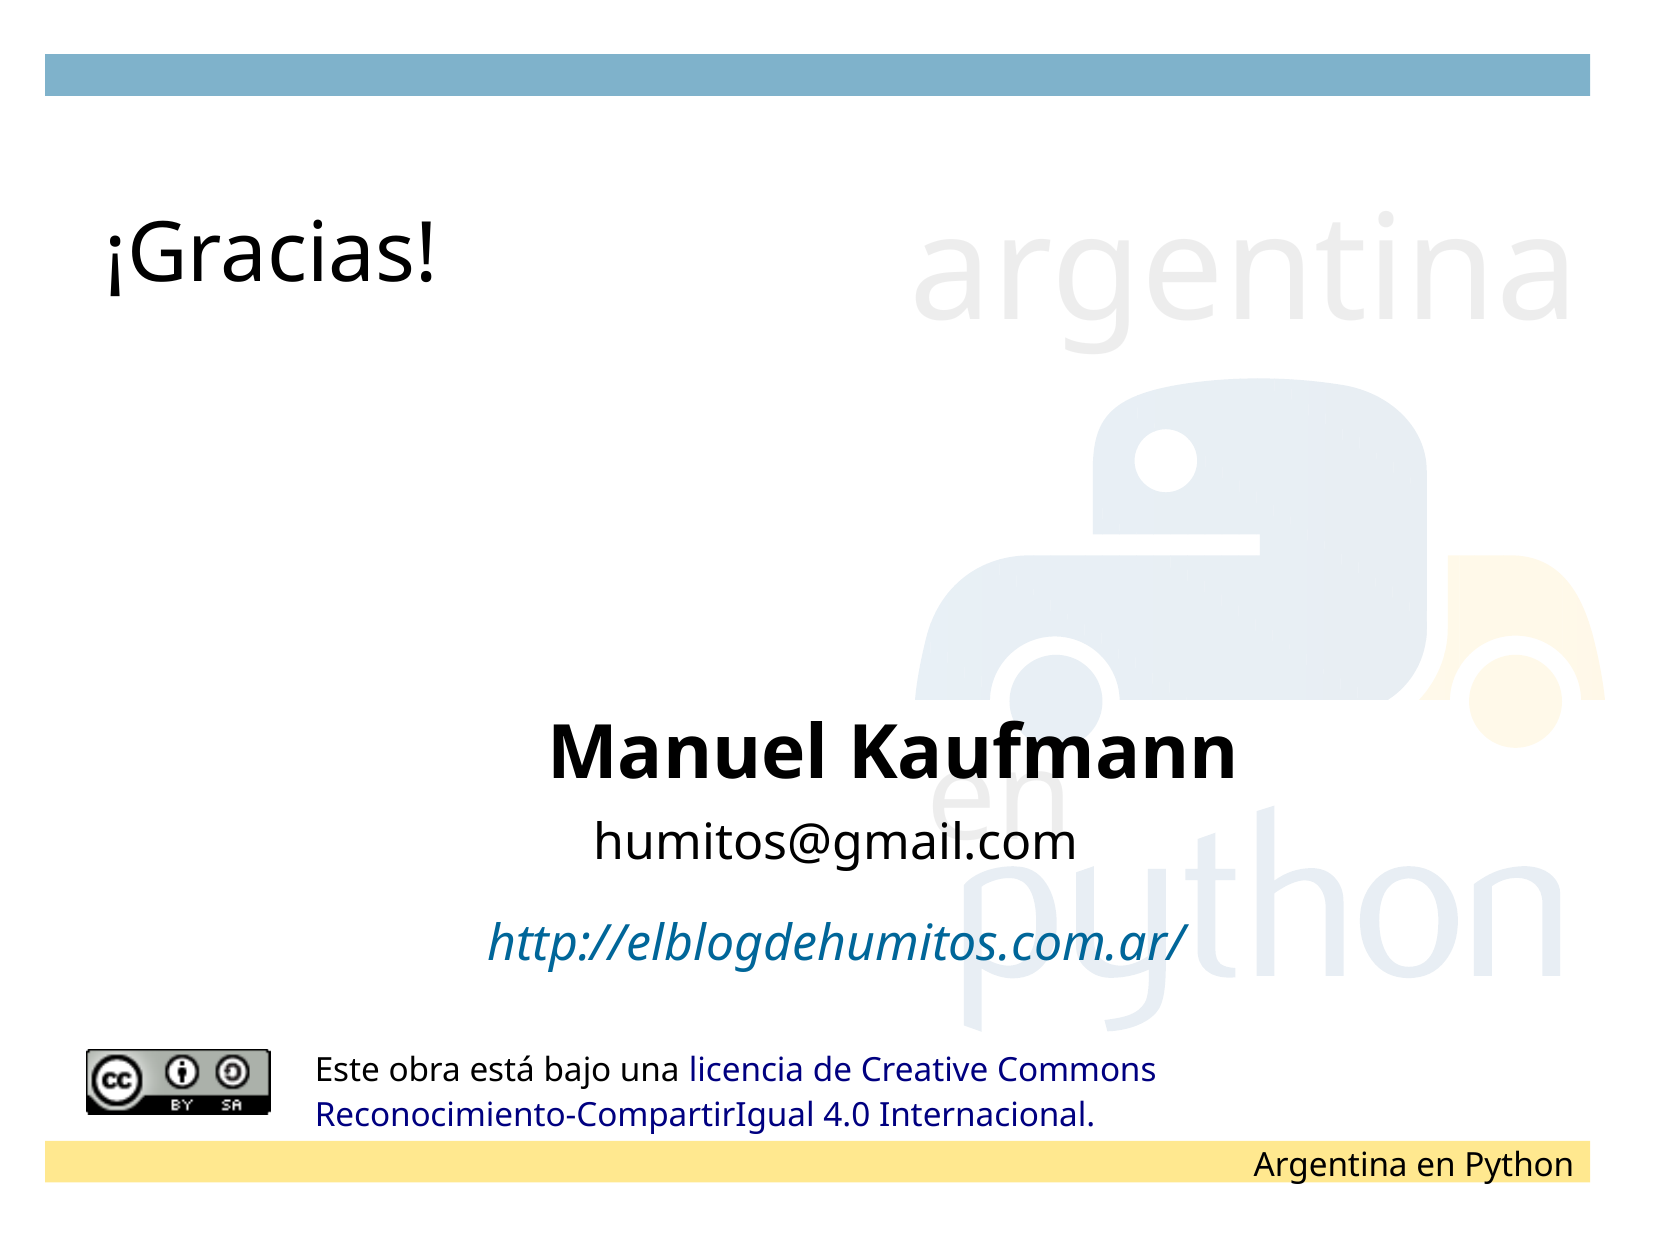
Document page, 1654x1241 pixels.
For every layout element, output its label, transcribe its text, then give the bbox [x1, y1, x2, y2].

text_box Manuel Kaufmann [532, 690, 1123, 791]
text_box Este obra está bajo una licencia de Creative Commons Reconocimiento-CompartirIgual 4.0 Internacional. [300, 1038, 1135, 1129]
text_box humitos@gmail.com http://elblogdehumitos.com.ar/ [472, 798, 1188, 960]
picture [86, 1049, 271, 1115]
text_box Argentina en Python [1238, 1133, 1654, 1187]
picture [915, 208, 1606, 1032]
text_box ¡Gracias! [90, 185, 1216, 294]
